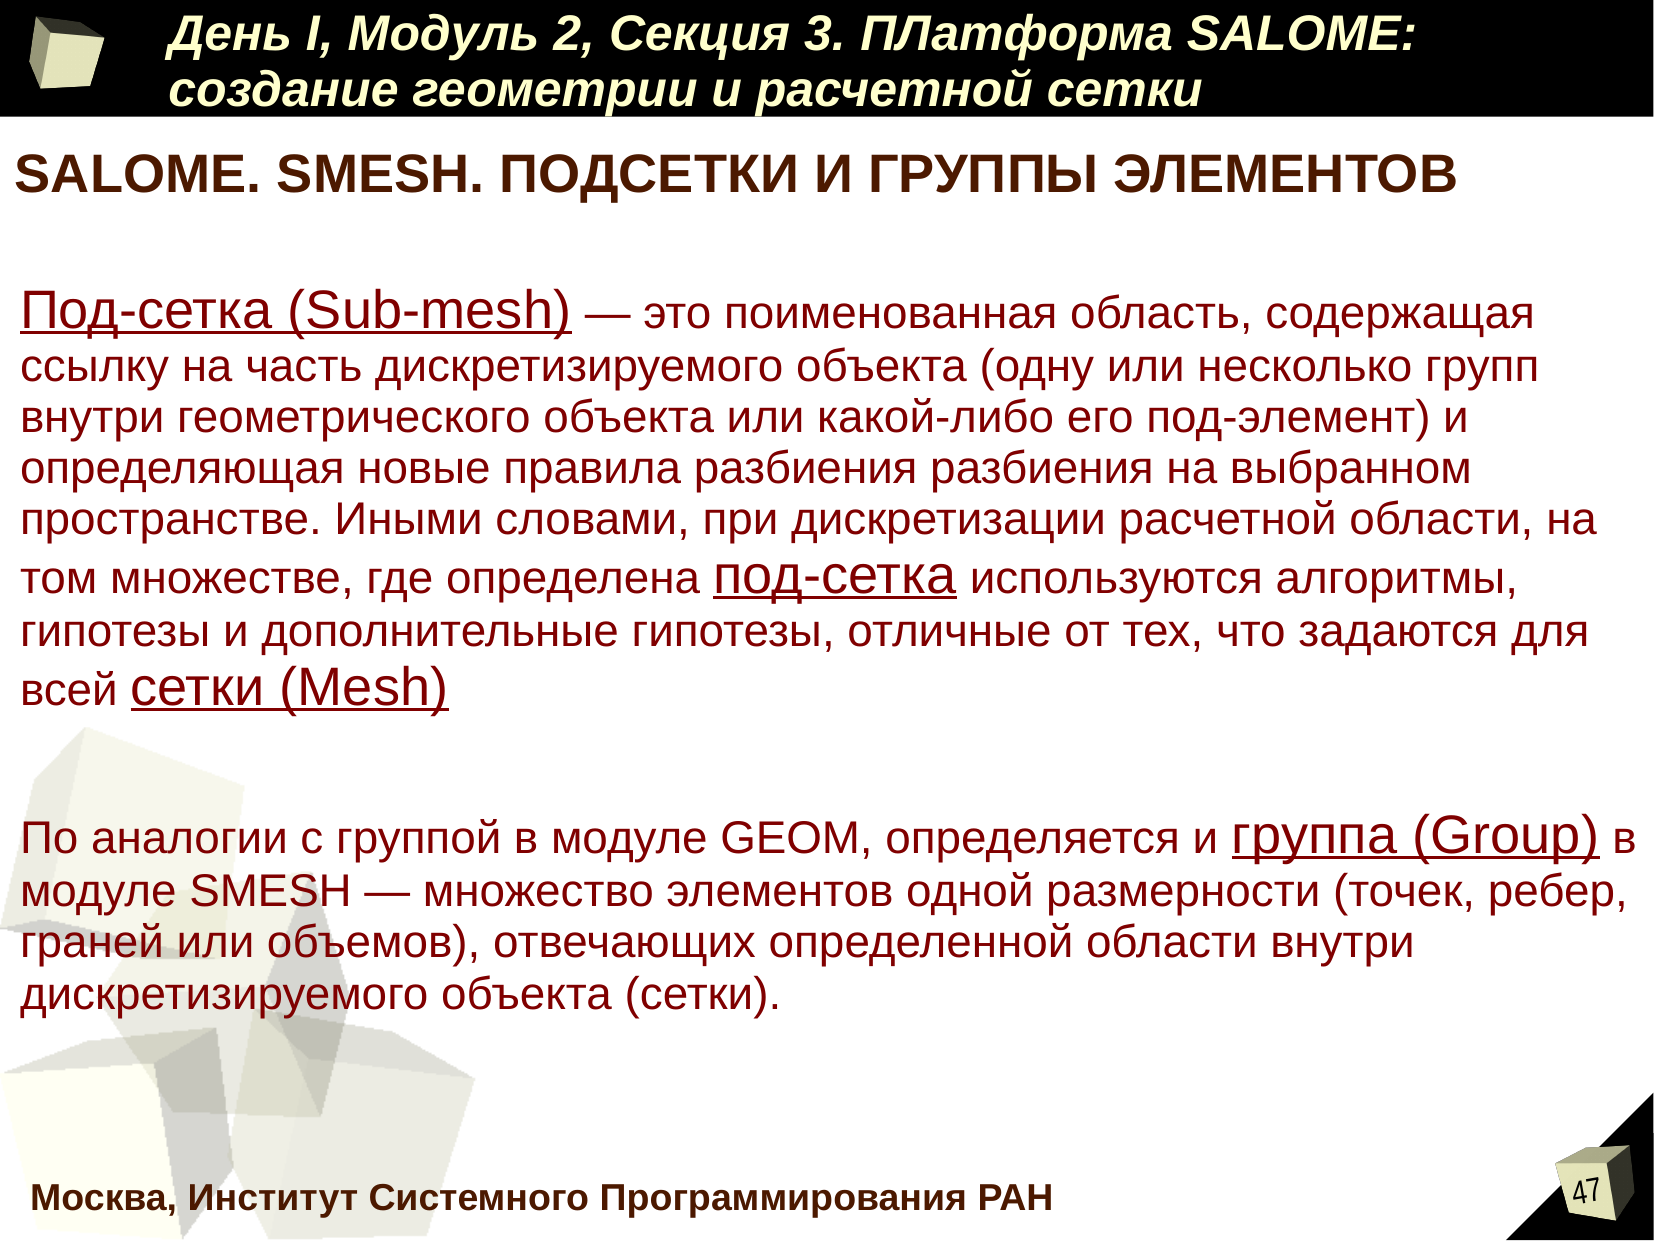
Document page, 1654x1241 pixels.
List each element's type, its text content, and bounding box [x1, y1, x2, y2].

text_box Под-сетка (Sub-mesh) — это поименованная область, содержащая ссылку на часть дискретизируемого объекта (одну или несколько групп внутри геометрического объекта или какой-либо его под-элемент) и определяющая новые правила разбиения разбиения на выбранном пространстве. Иными словами, при дискретизации расчетной области, на том множестве, где определена под-сетка используются алгоритмы, гипотезы и дополнительные гипотезы, отличные от тех, что задаются для всей сетки (Mesh) [5, 271, 1654, 725]
picture [0, 726, 477, 1241]
picture [464, 1193, 472, 1198]
text_box SALOME. SMESH. ПОДСЕТКИ И ГРУППЫ ЭЛЕМЕНТОВ [0, 136, 1654, 217]
text_box По аналогии с группой в модуле GEOM, определяется и группа (Group) в модуле SMESH — множество элементов одной размерности (точек, ребер, граней или объемов), отвечающих определенной области внутри дискретизируемого объекта (сетки). [5, 797, 1654, 1034]
